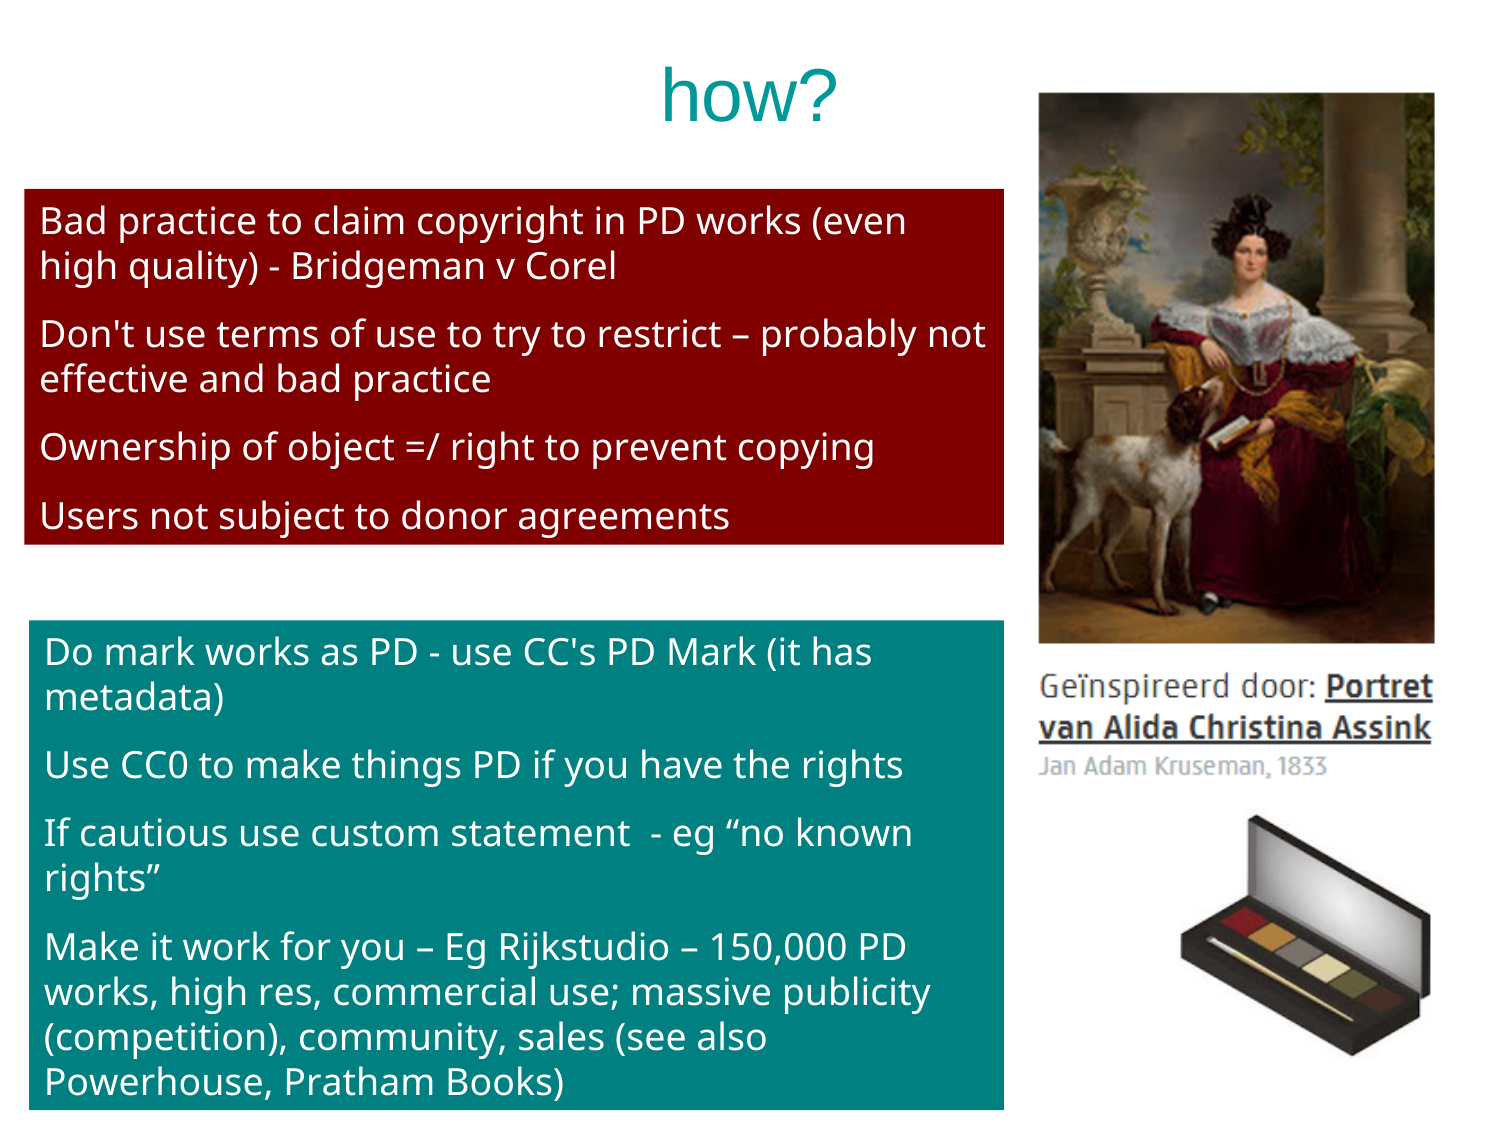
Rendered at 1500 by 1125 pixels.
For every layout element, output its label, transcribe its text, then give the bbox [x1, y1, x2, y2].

text_box Bad practice to claim copyright in PD works (even high quality) - Bridgeman v Corel Don't use terms of use to try to restrict – probably not effective and bad practice Ownership of object =/ right to prevent copying Users not subject to donor agreements [24, 188, 1004, 545]
text_box Do mark works as PD - use CC's PD Mark (it has metadata) Use CC0 to make things PD if you have the rights If cautious use custom statement - eg “no known rights” Make it work for you – Eg Rijkstudio – 150,000 PD works, high res, commercial use; massive publicity (competition), community, sales (see also Powerhouse, Pratham Books) [29, 620, 1004, 1111]
title how? [75, 9, 1426, 173]
picture [1023, 77, 1473, 1084]
